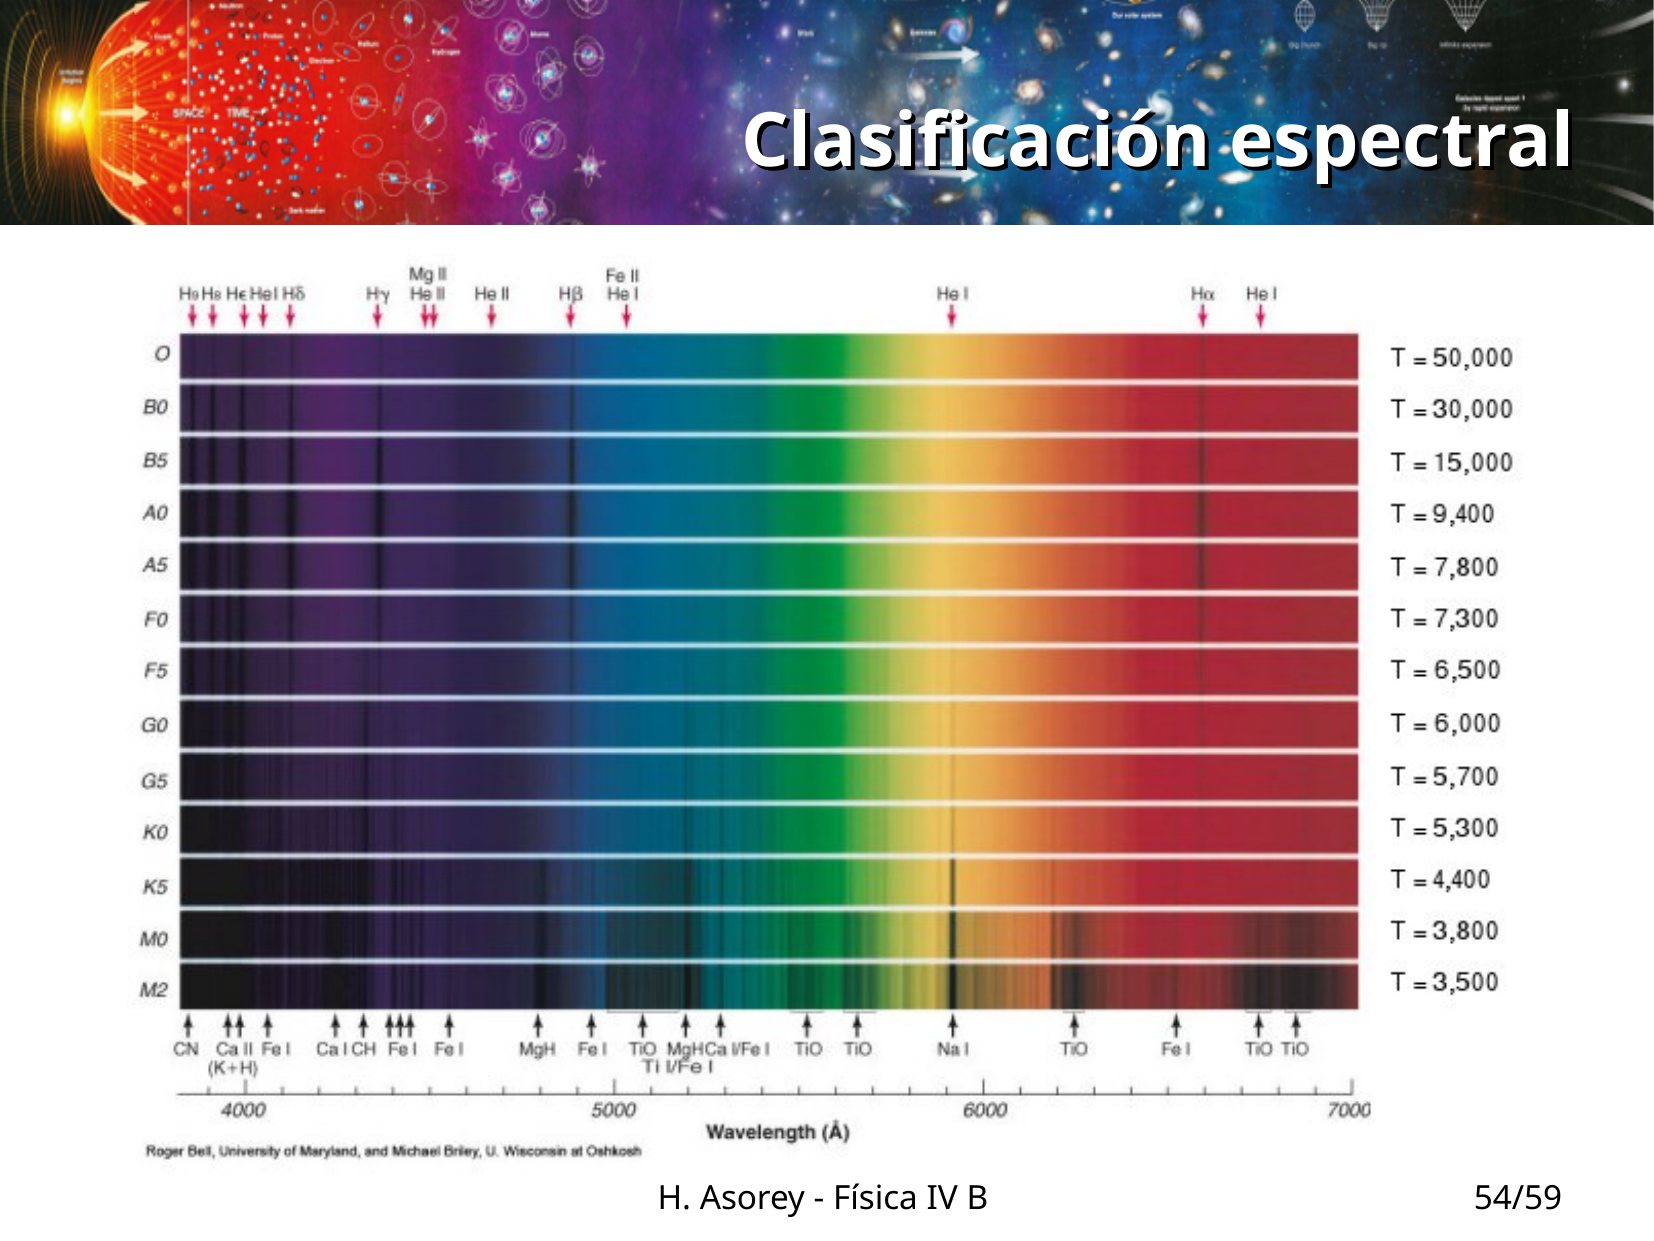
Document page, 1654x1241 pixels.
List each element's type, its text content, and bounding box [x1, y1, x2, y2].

title Clasificación espectral [86, 49, 1576, 226]
picture [127, 254, 1527, 1174]
picture [0, 0, 1654, 225]
